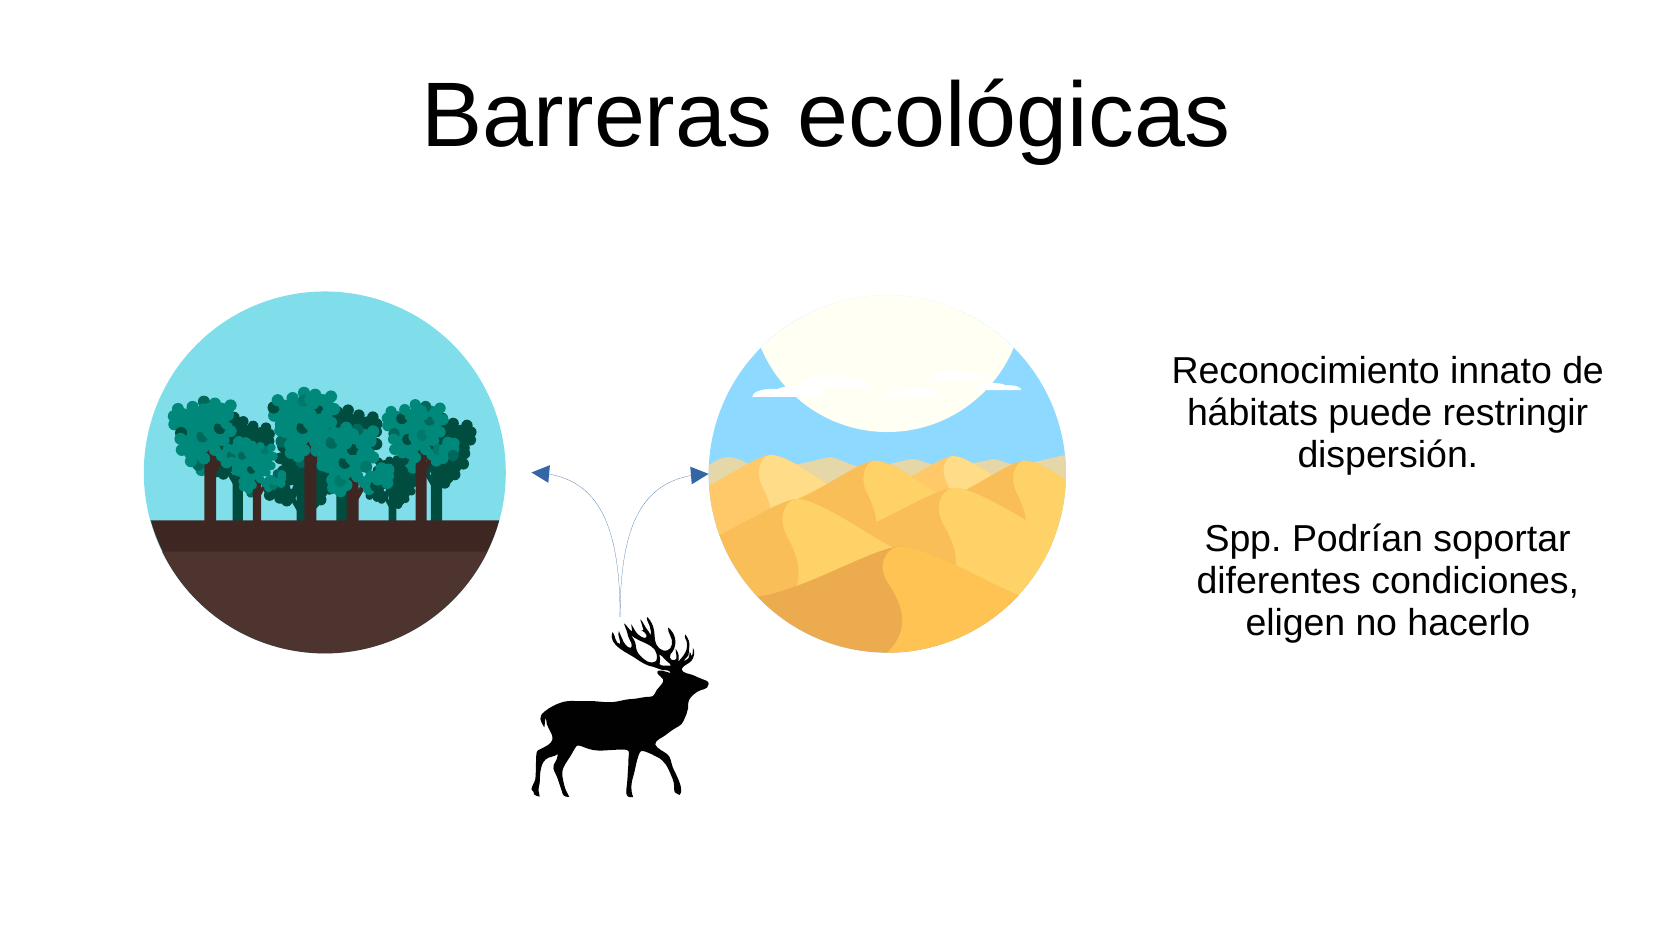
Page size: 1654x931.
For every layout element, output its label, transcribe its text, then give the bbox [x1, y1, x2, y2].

title Barreras ecológicas [82, 37, 1571, 193]
text_box Reconocimiento innato de hábitats puede restringir dispersión. Spp. Podrían soportar diferentes condiciones, eligen no hacerlo [1151, 342, 1625, 652]
picture [118, 265, 1067, 798]
